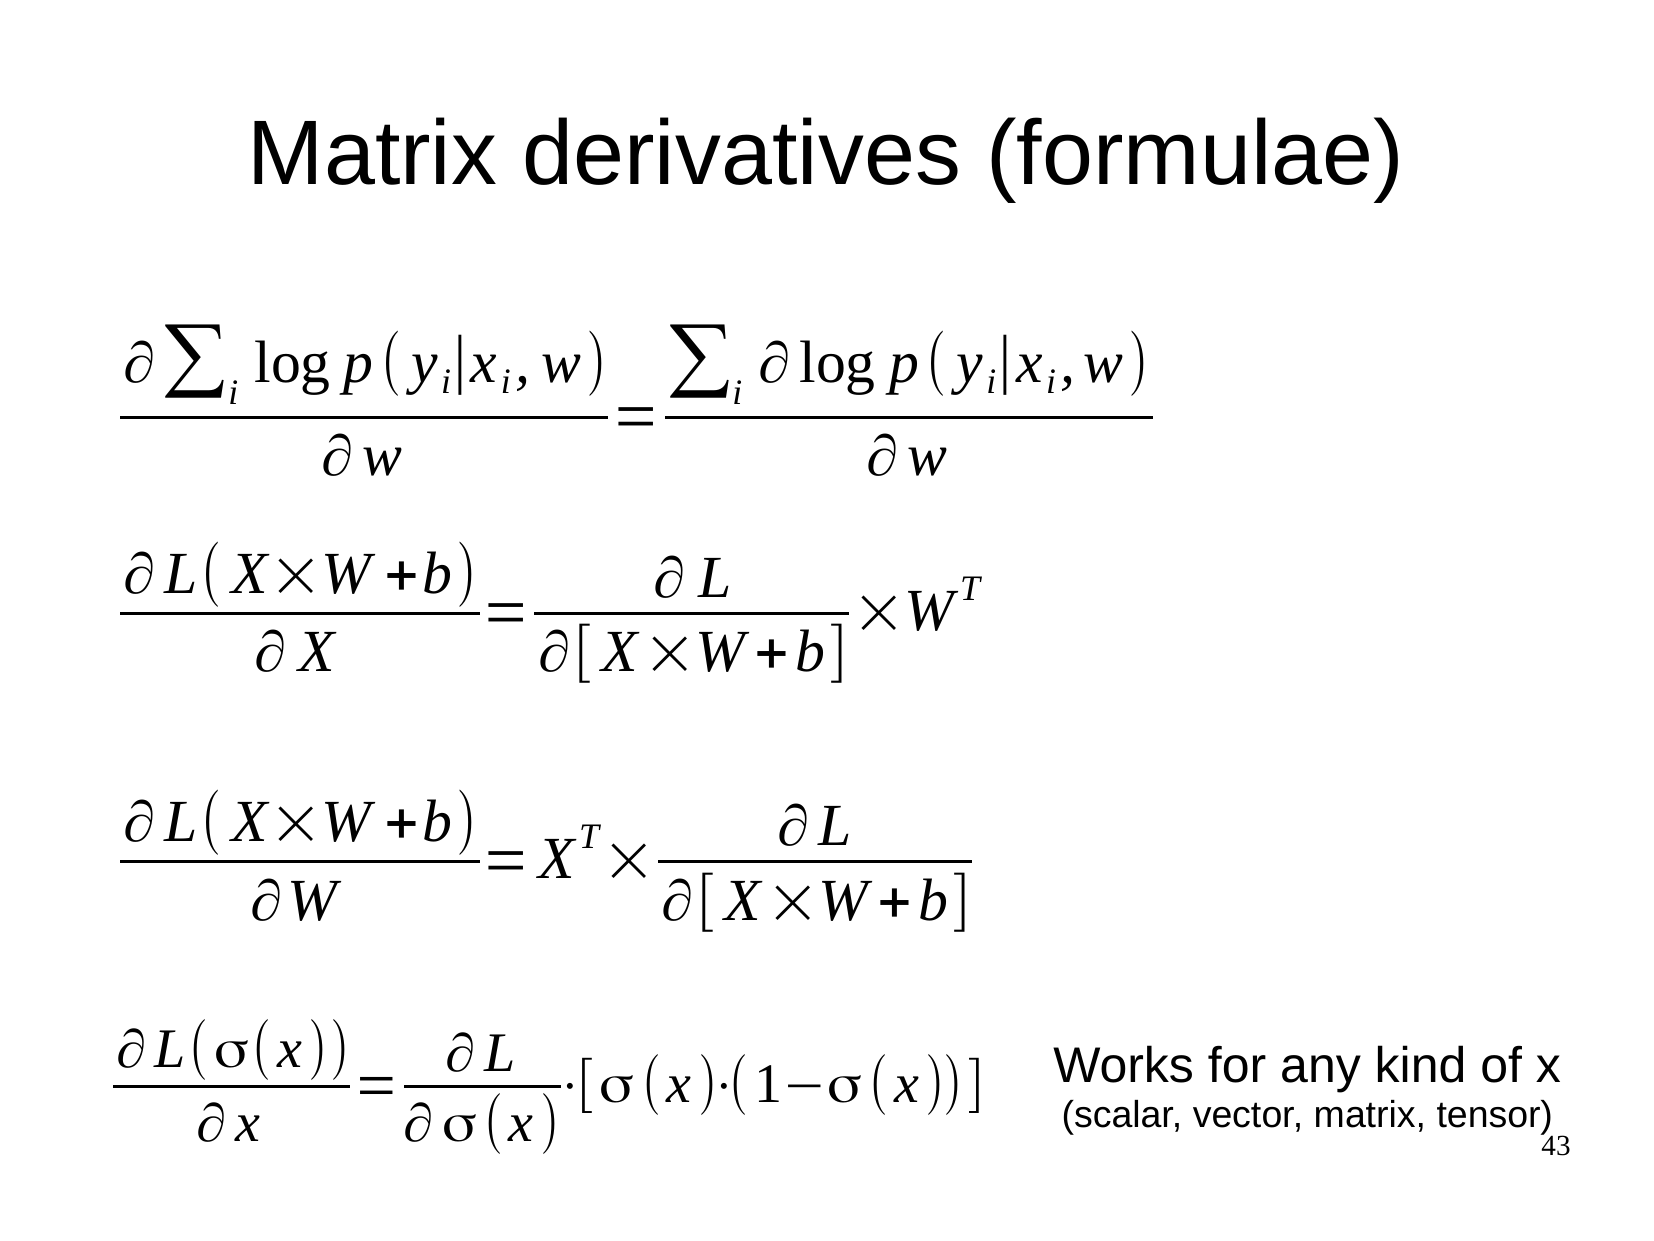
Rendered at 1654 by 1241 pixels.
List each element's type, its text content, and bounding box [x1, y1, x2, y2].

chart [101, 785, 989, 935]
chart [101, 318, 1169, 489]
chart [101, 537, 999, 686]
chart [95, 1015, 996, 1159]
text_box Works for any kind of x (scalar, vector, matrix, tensor) [1038, 1030, 1577, 1144]
title Matrix derivatives (formulae) [82, 49, 1571, 257]
